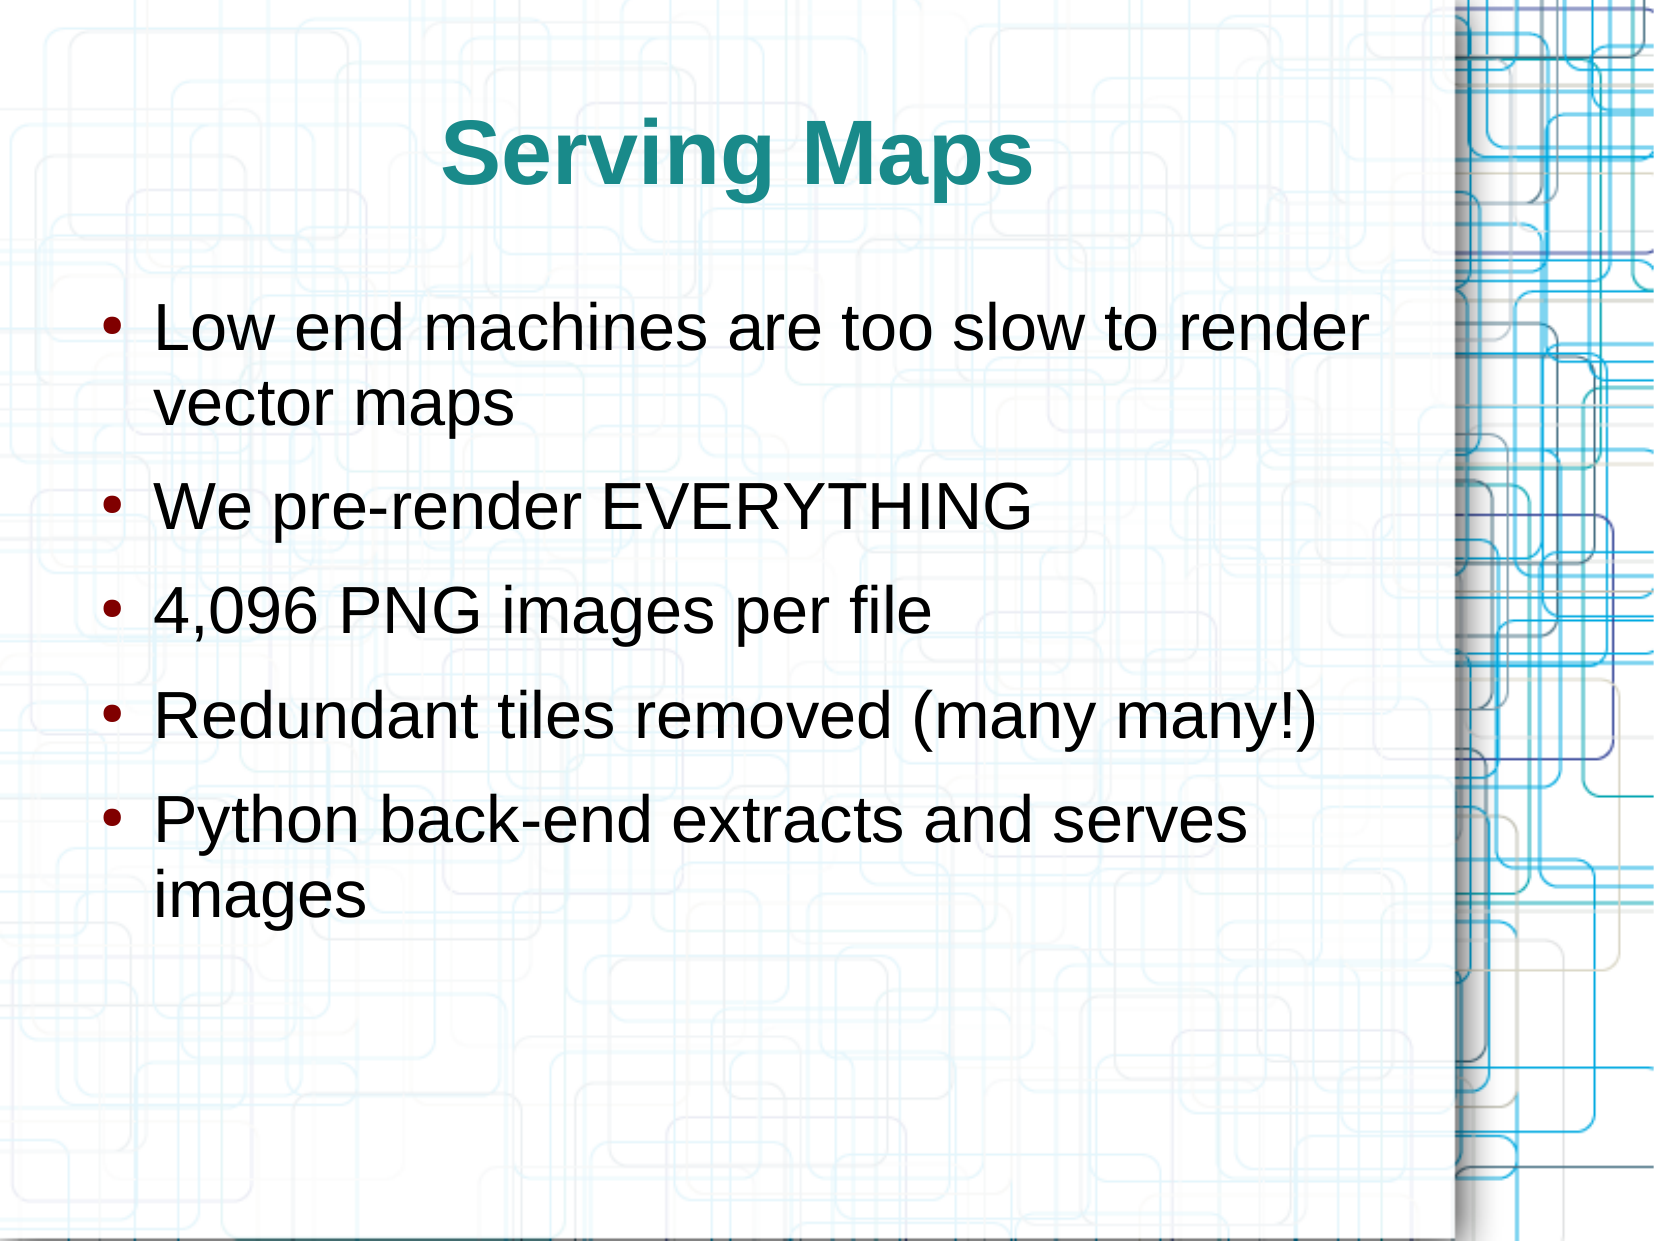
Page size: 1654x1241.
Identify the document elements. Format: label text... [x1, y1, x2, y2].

title Serving Maps [59, 49, 1418, 257]
list Low end machines are too slow to render vector maps We pre-render EVERYTHING 4,096 PNG images per file Redundant tiles removed (many many!) Python back-end extracts and serves images [82, 290, 1418, 1010]
picture [0, 0, 1654, 1241]
